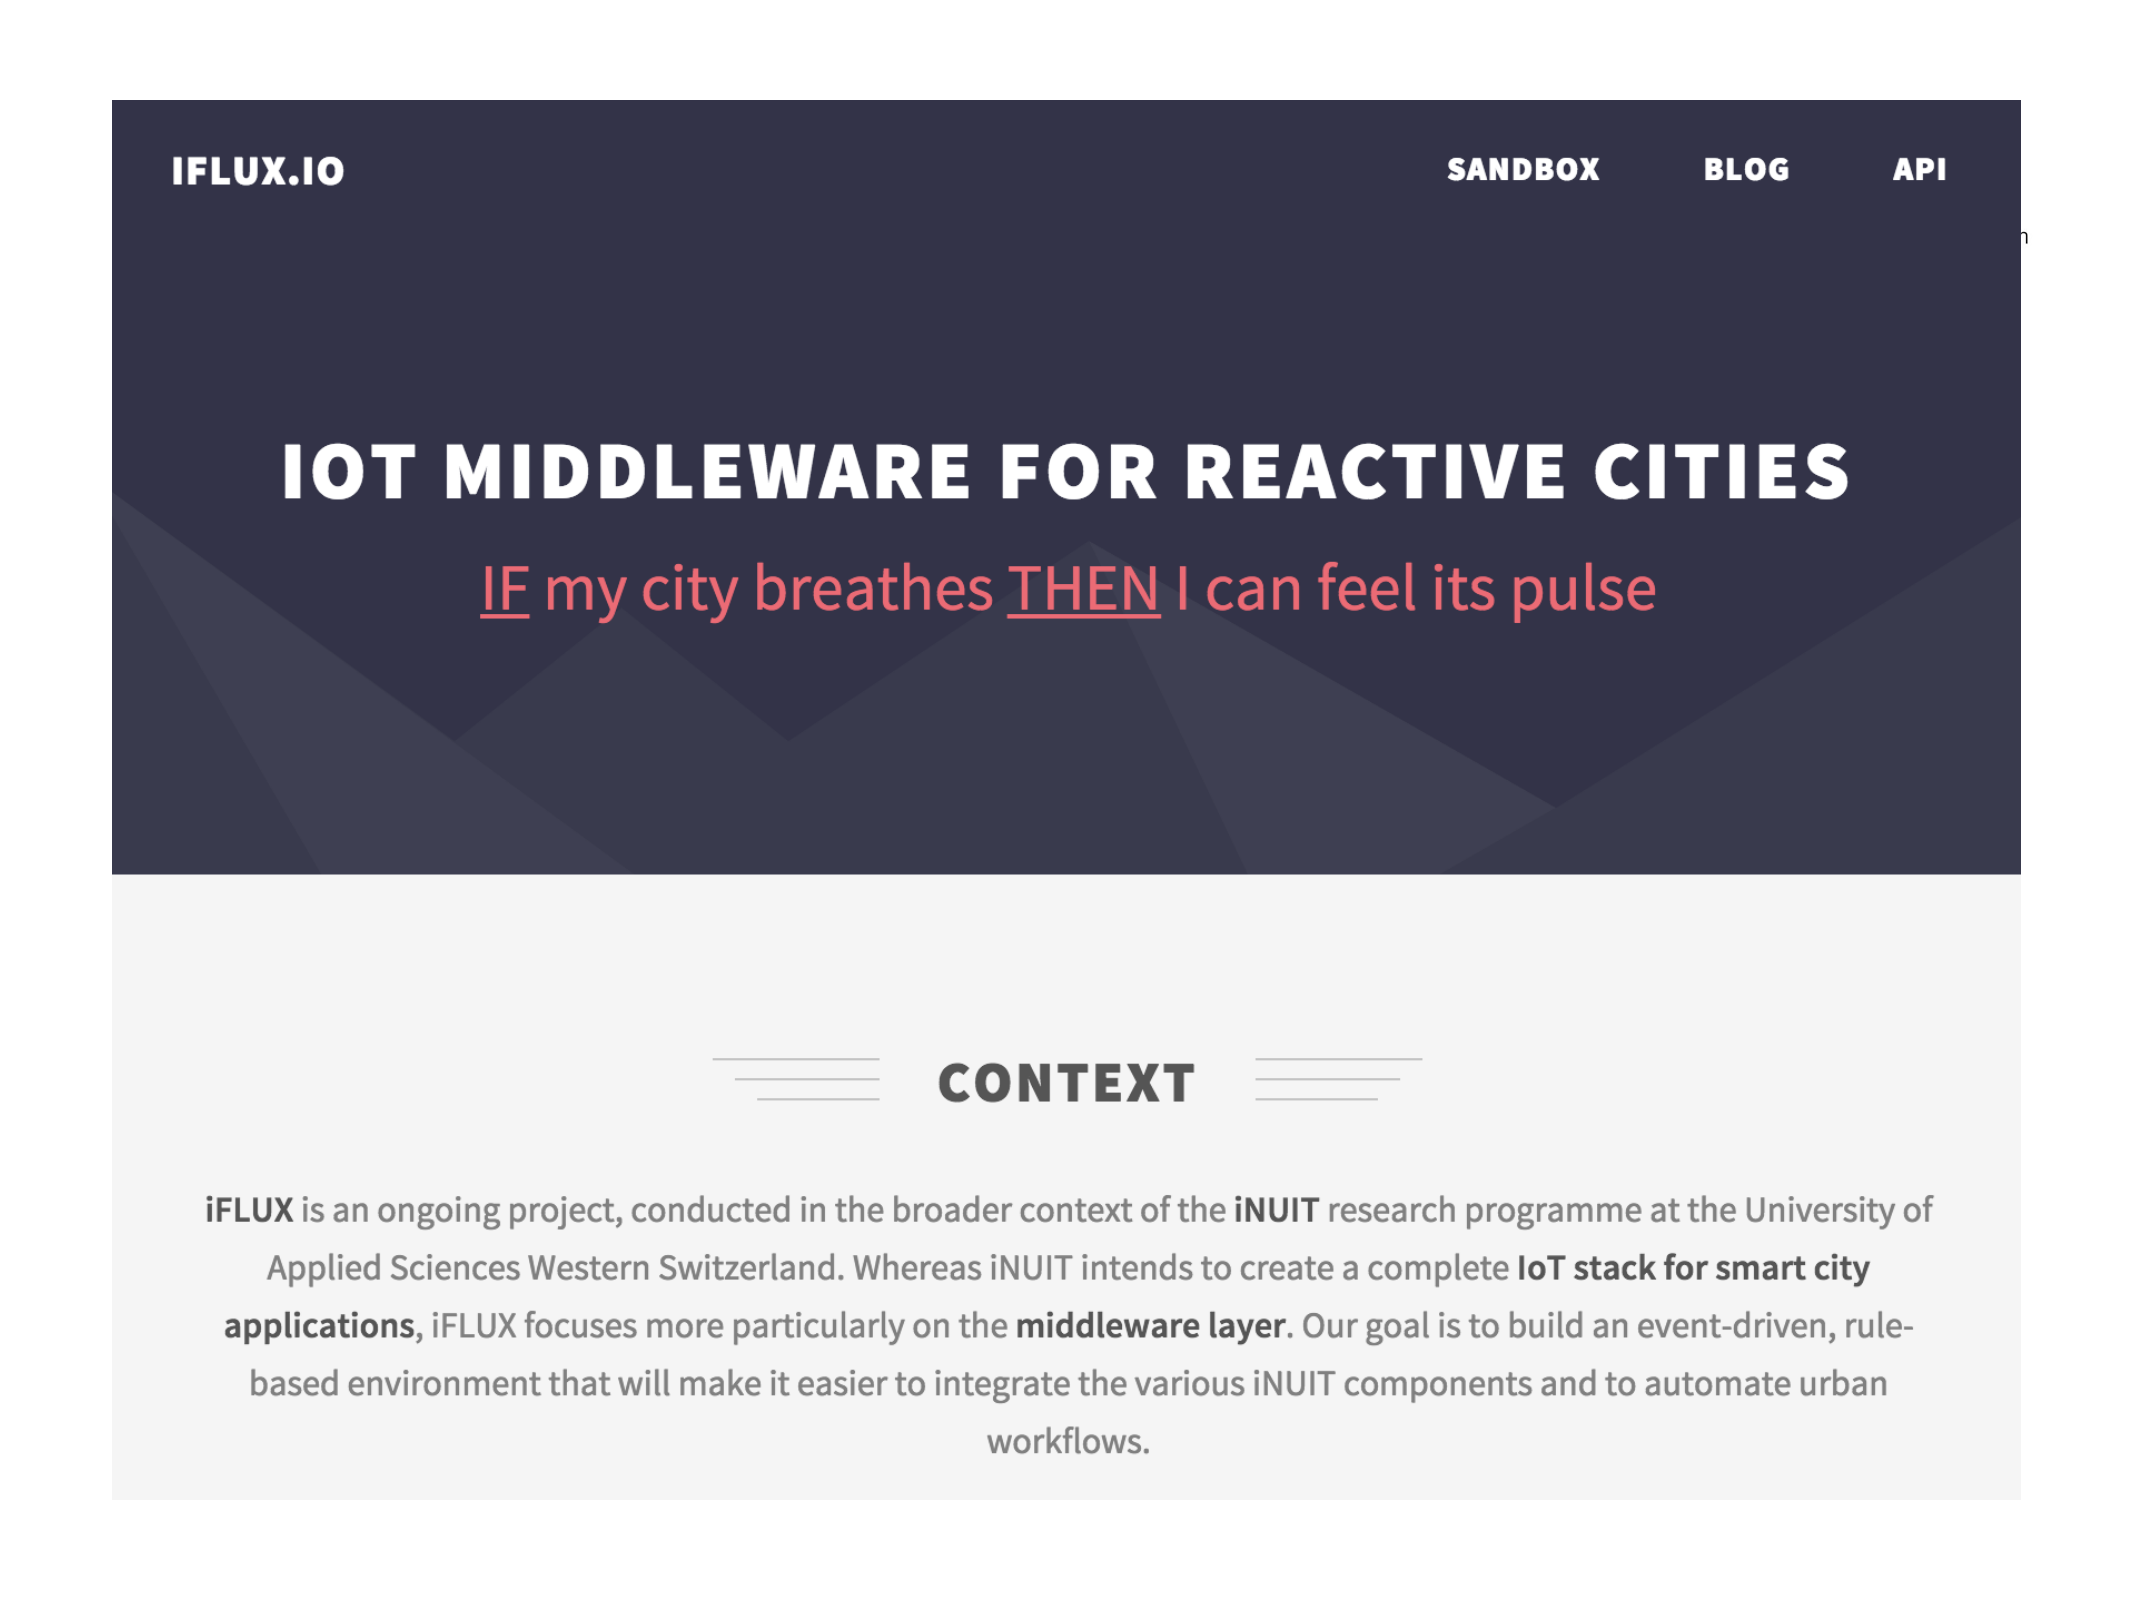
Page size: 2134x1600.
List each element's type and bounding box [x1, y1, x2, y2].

picture [112, 100, 2036, 1500]
